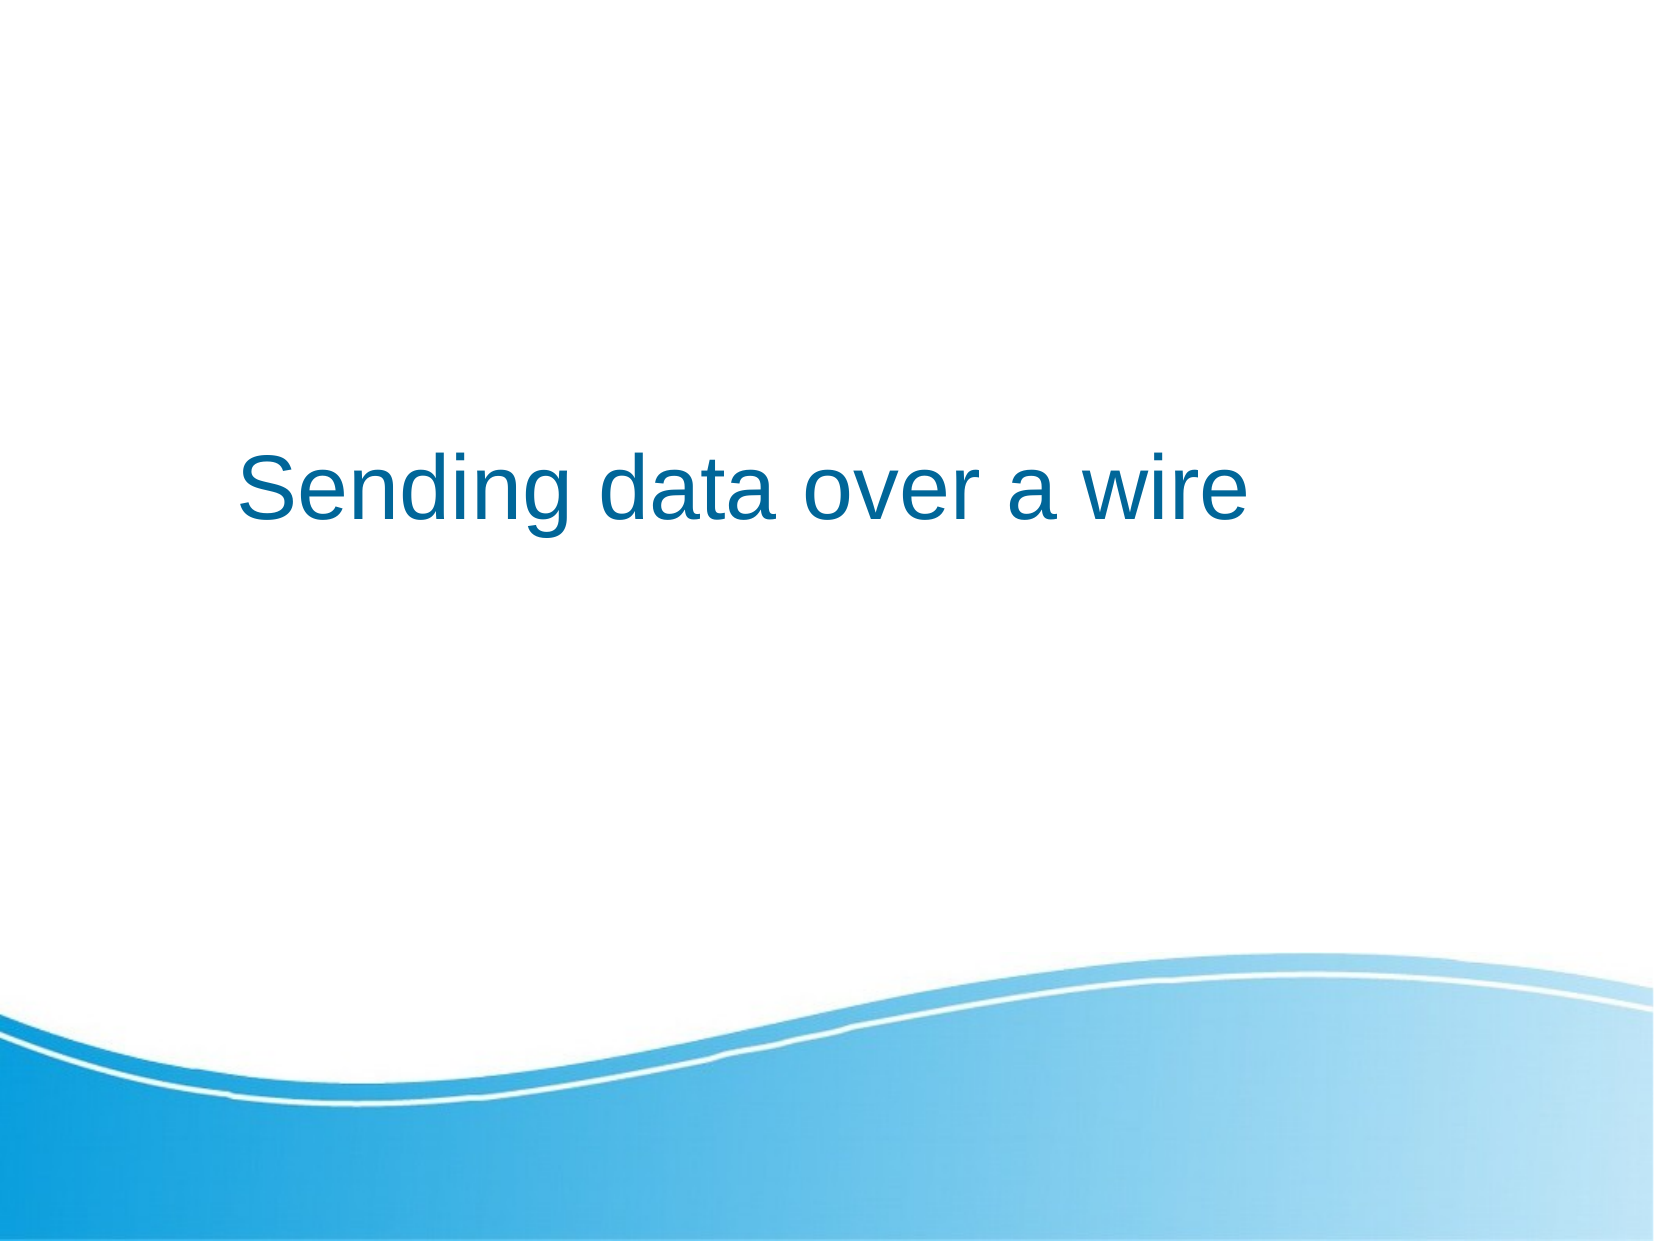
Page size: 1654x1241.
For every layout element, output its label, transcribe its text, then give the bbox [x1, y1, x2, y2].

title Sending data over a wire [0, 384, 1489, 592]
picture [0, 952, 1654, 1241]
